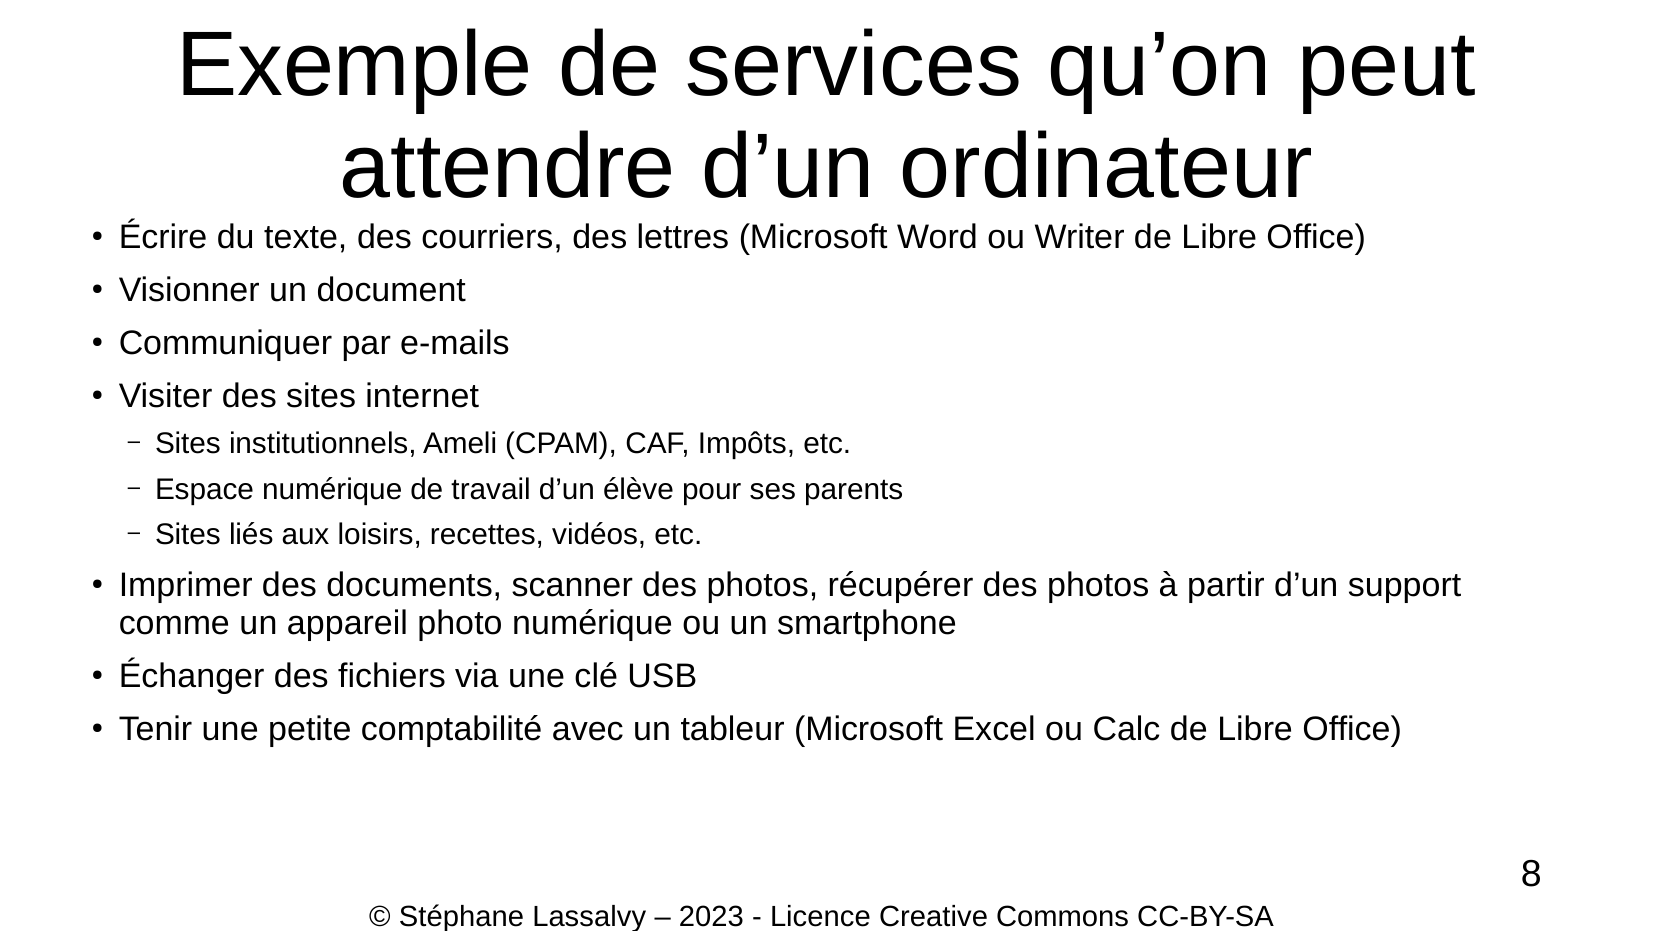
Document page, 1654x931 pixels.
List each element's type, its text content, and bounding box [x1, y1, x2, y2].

text_box © Stéphane Lassalvy – 2023 - Licence Creative Commons CC-BY-SA [354, 893, 1300, 931]
text_box 16 [1506, 845, 1654, 916]
title Exemple de services qu’on peut attendre d’un ordinateur [82, 12, 1571, 217]
list Écrire du texte, des courriers, des lettres (Microsoft Word ou Writer de Libre Office) Visionner un document Communiquer par e-mails Visiter des sites internet Sites institutionnels, Ameli (CPAM), CAF, Impôts, etc. Espace numérique de travail d’un élève pour ses parents Sites liés aux loisirs, recettes, vidéos, etc. Imprimer des documents, scanner des photos, récupérer des photos à partir d’un support comme un appareil photo numérique ou un smartphone Échanger des fichiers via une clé USB Tenir une petite comptabilité avec un tableur (Microsoft Excel ou Calc de Libre Office) [82, 217, 1571, 758]
